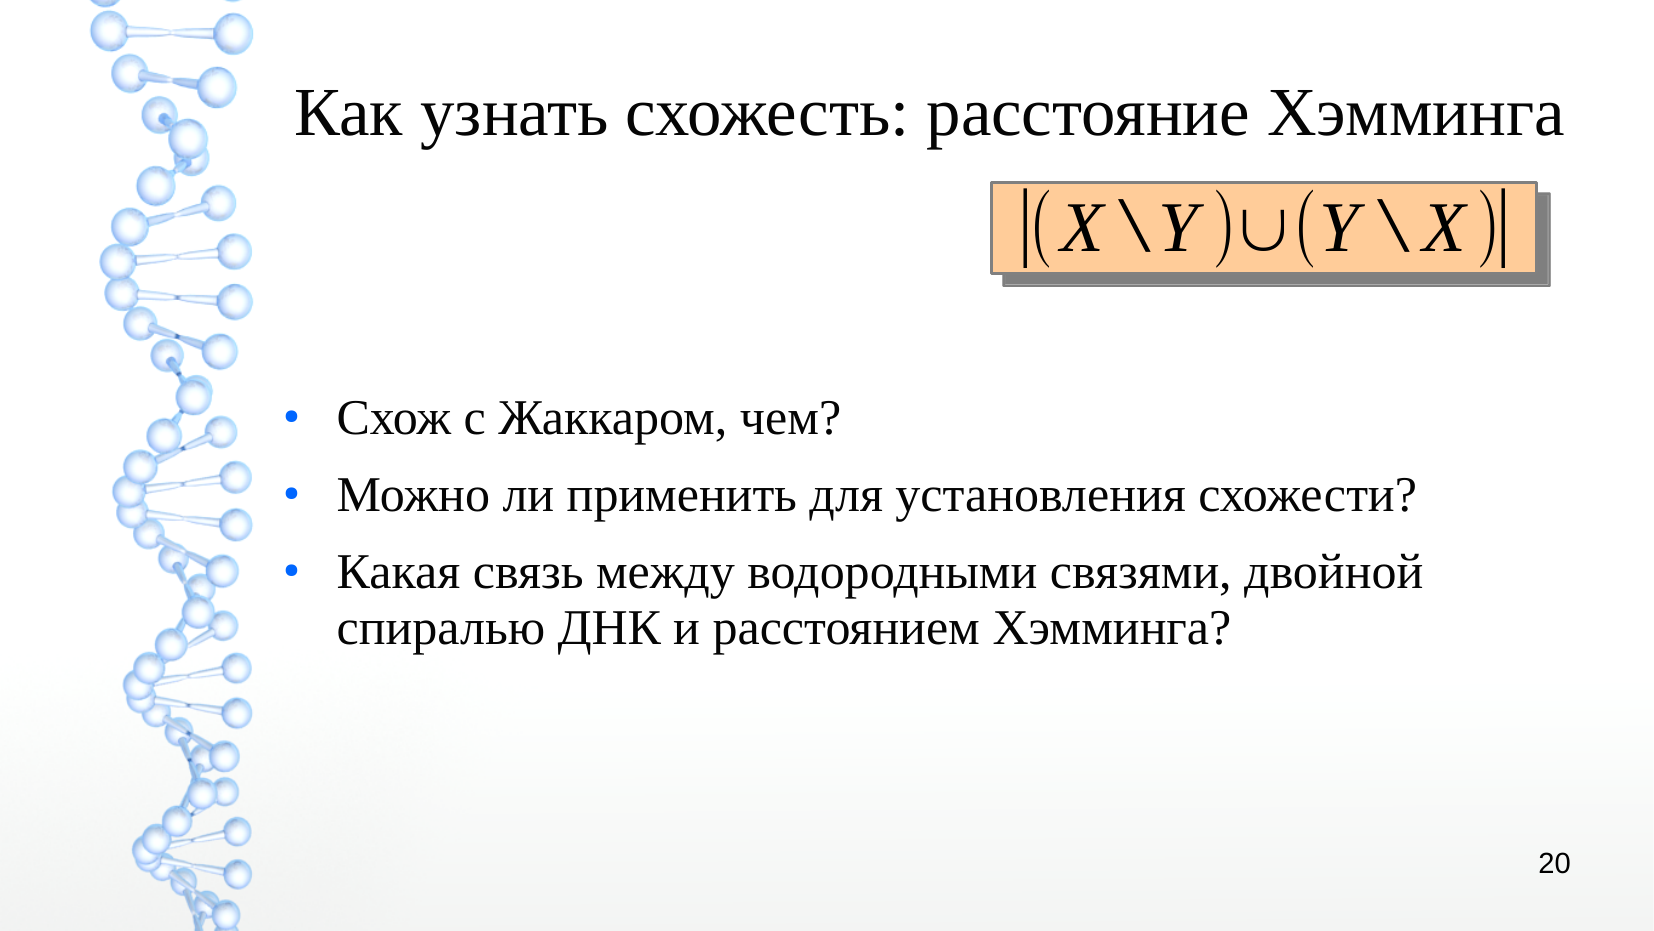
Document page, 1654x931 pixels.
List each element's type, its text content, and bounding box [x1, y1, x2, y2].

list Схож с Жаккаром, чем? Можно ли применить для установления схожести? Какая связь между водородными связями, двойной спиралью ДНК и расстоянием Хэмминга? [265, 389, 1595, 815]
picture [0, 0, 1654, 931]
chart [993, 184, 1536, 272]
title Как узнать схожесть: расстояние Хэмминга [265, 35, 1595, 189]
